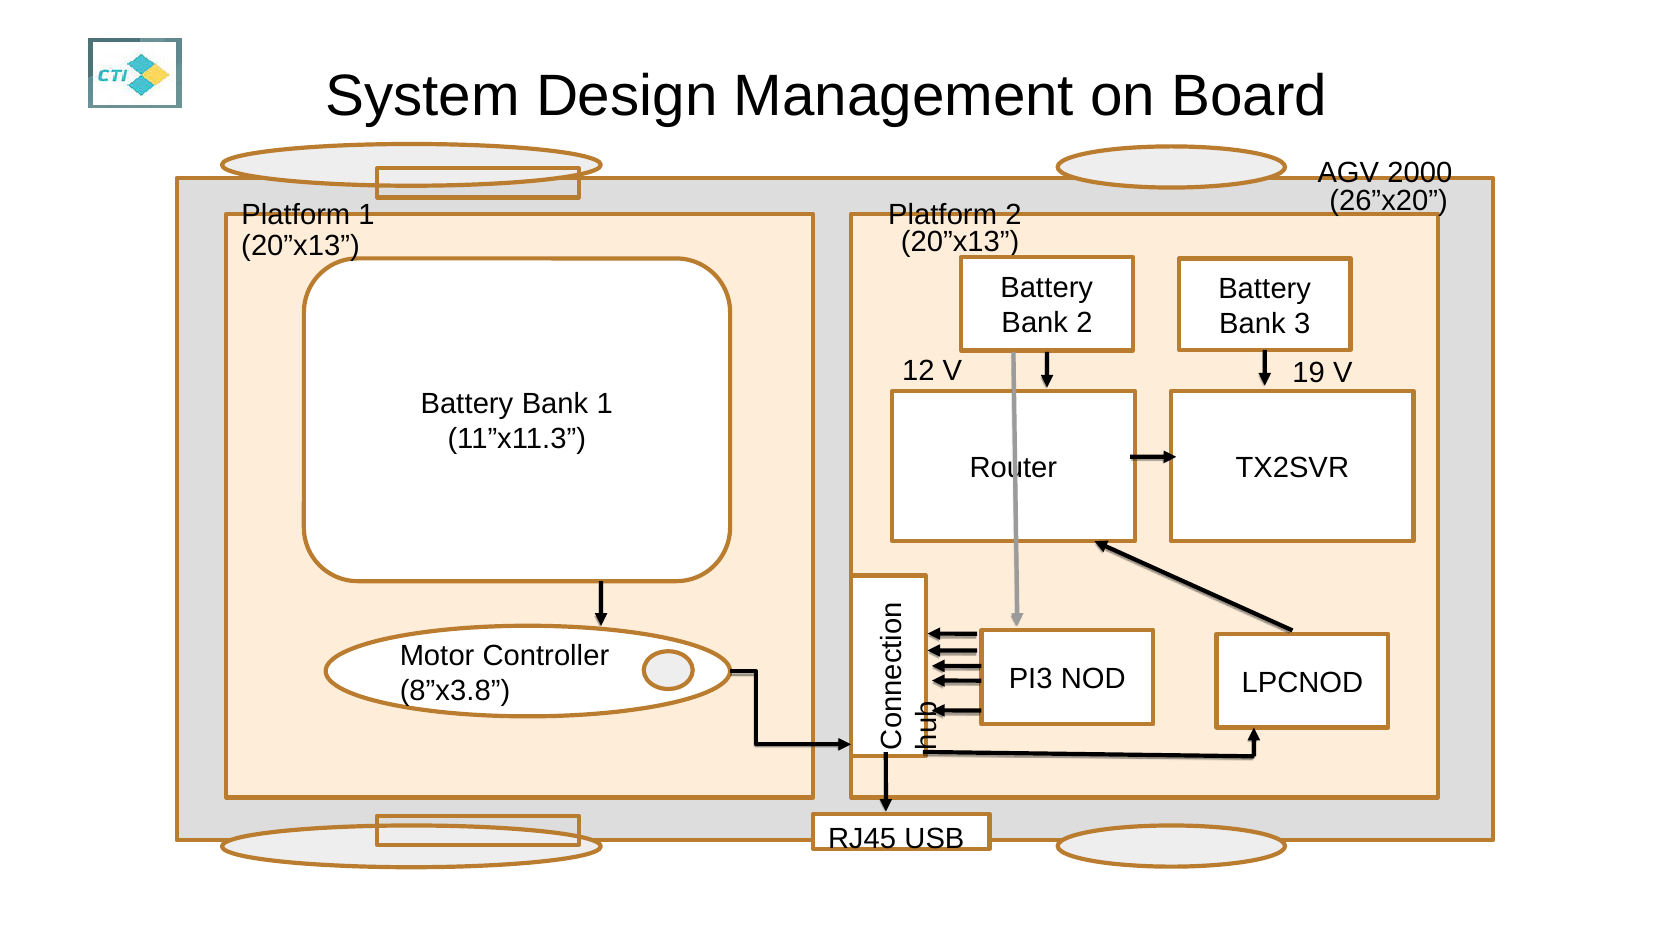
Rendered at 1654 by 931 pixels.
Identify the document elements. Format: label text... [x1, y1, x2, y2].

text_box PI3 NOD [981, 630, 1154, 725]
text_box RJ45 USB [813, 811, 999, 854]
text_box AGV 2000 [1302, 145, 1575, 188]
text_box [379, 170, 577, 195]
picture [88, 38, 182, 108]
text_box LPCNOD [1216, 633, 1389, 728]
text_box Router [892, 390, 1013, 542]
text_box Platform 1 [226, 187, 461, 230]
text_box 19 V [1277, 345, 1408, 388]
text_box (26”x20”) [1314, 173, 1523, 216]
text_box Connection hub [864, 551, 920, 766]
text_box Motor Controller (8”x3.8”) [325, 625, 730, 717]
text_box Battery Bank 3 [1178, 258, 1351, 350]
text_box Platform 1 [379, 187, 461, 195]
text_box Platform 2 [873, 188, 1108, 230]
text_box (20”x13”) [885, 215, 1095, 257]
title System Design Management on Board [56, 42, 1598, 146]
text_box Battery Bank 1 (11”x11.3”) [303, 258, 731, 582]
text_box [176, 143, 1494, 868]
text_box (20”x13”) [226, 219, 435, 261]
text_box [922, 705, 934, 712]
text_box Battery Bank 2 [961, 257, 1133, 351]
text_box Router [1017, 390, 1135, 542]
text_box 12 V [887, 343, 1018, 386]
text_box TX2SVR [1171, 390, 1414, 542]
